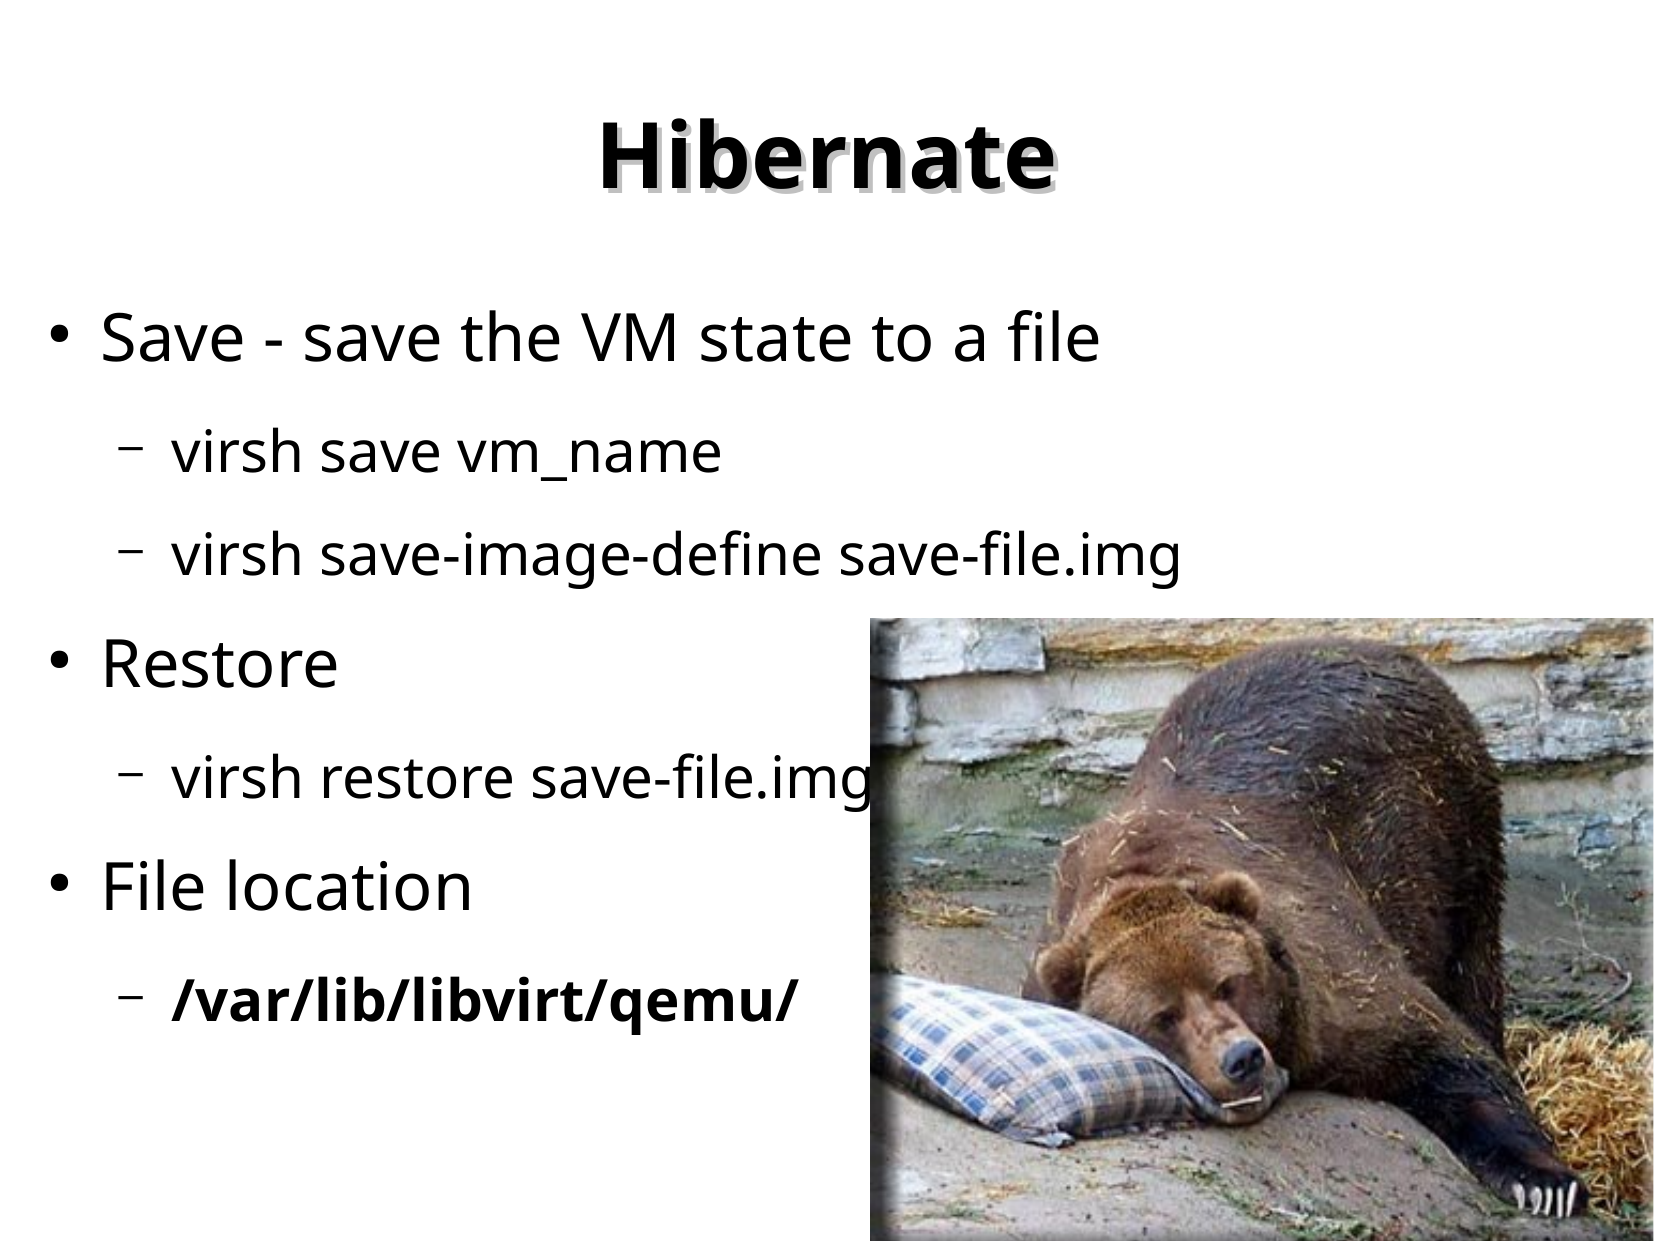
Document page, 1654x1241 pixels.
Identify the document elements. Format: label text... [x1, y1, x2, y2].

title Hibernate [82, 49, 1571, 257]
list Save - save the VM state to a file virsh save vm_name virsh save-image-define save-file.img Restore virsh restore save-file.img File location /var/lib/libvirt/qemu/ [30, 290, 1621, 1216]
picture [870, 618, 1654, 1241]
